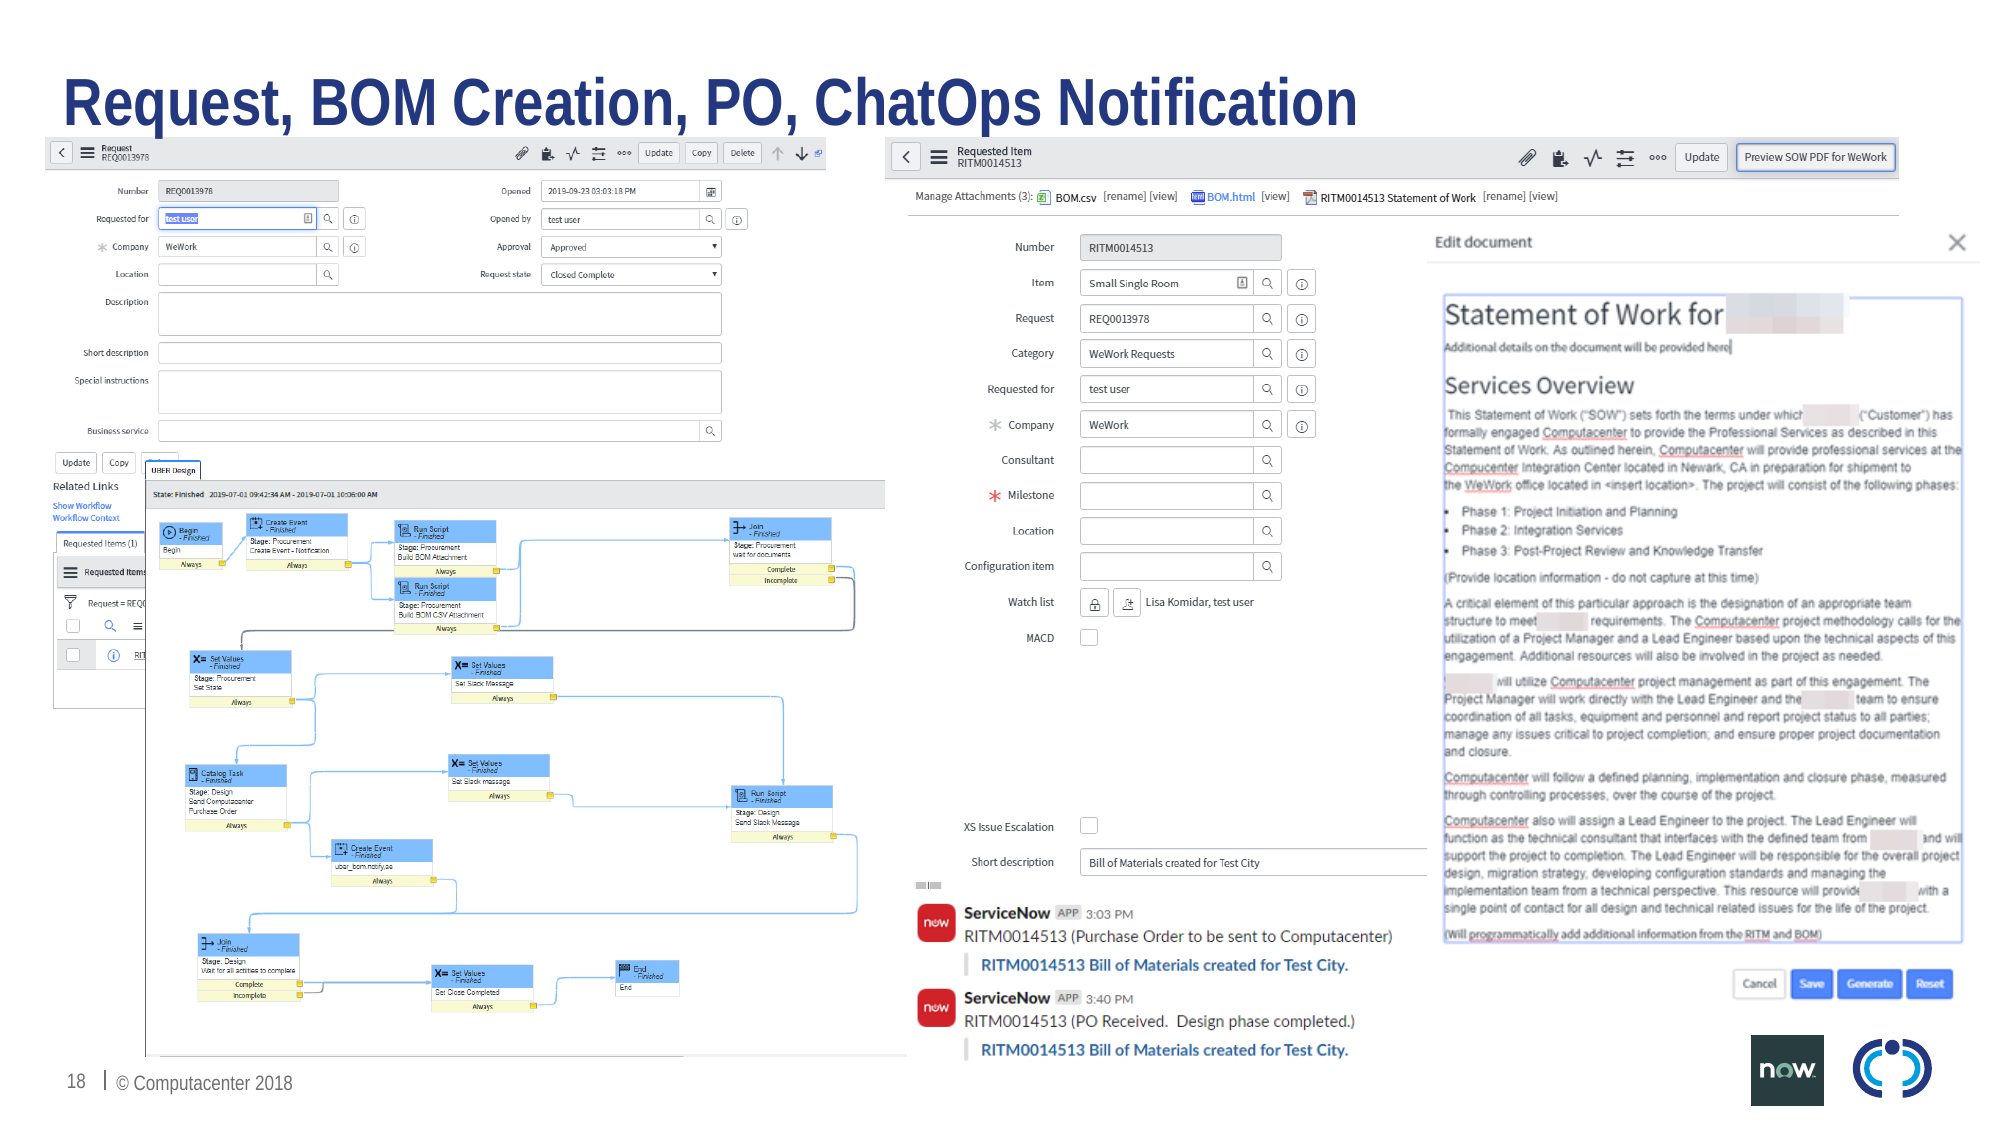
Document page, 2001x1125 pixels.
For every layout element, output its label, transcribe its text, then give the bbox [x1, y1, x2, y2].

picture [1751, 1035, 1824, 1106]
text_box © Computacenter 2018 [116, 1061, 908, 1097]
picture [45, 137, 1980, 1079]
title Request, BOM Creation, PO, ChatOps Notification [48, 59, 1895, 132]
text_box 18 [66, 1059, 103, 1096]
